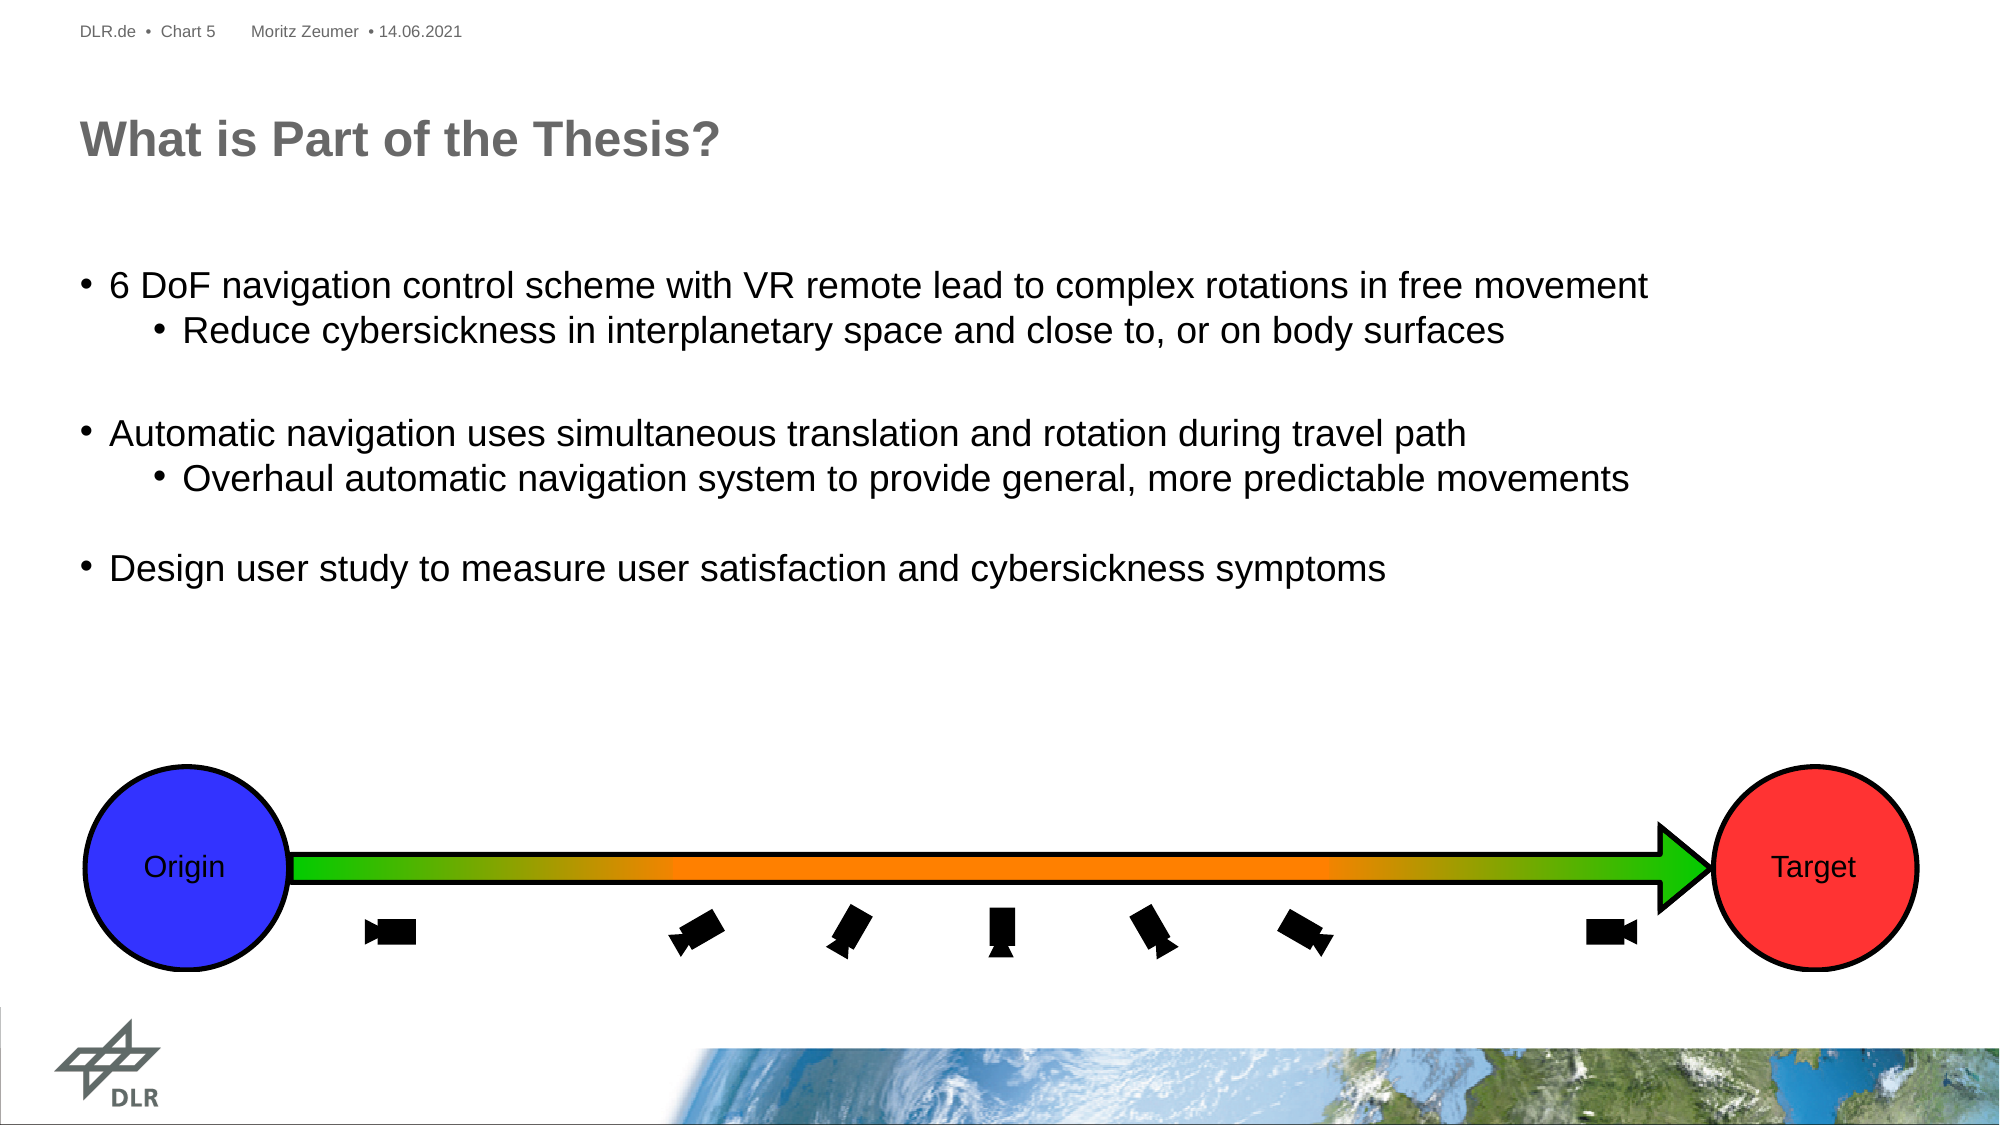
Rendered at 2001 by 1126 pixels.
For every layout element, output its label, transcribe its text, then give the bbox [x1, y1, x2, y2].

picture [81, 762, 1921, 972]
text_box Moritz Zeumer • 14.06.2021 [251, 20, 1921, 45]
text_box What is Part of the Thesis? [79, 106, 1921, 228]
text_box DLR.de • Chart <number> [79, 20, 251, 45]
text_box 6 DoF navigation control scheme with VR remote lead to complex rotations in free movement Reduce cybersickness in interplanetary space and close to, or on body surfaces Automatic navigation uses simultaneous translation and rotation during travel path Overhaul automatic navigation system to provide general, more predictable movements Design user study to measure user satisfaction and cybersickness symptoms [79, 261, 1921, 973]
